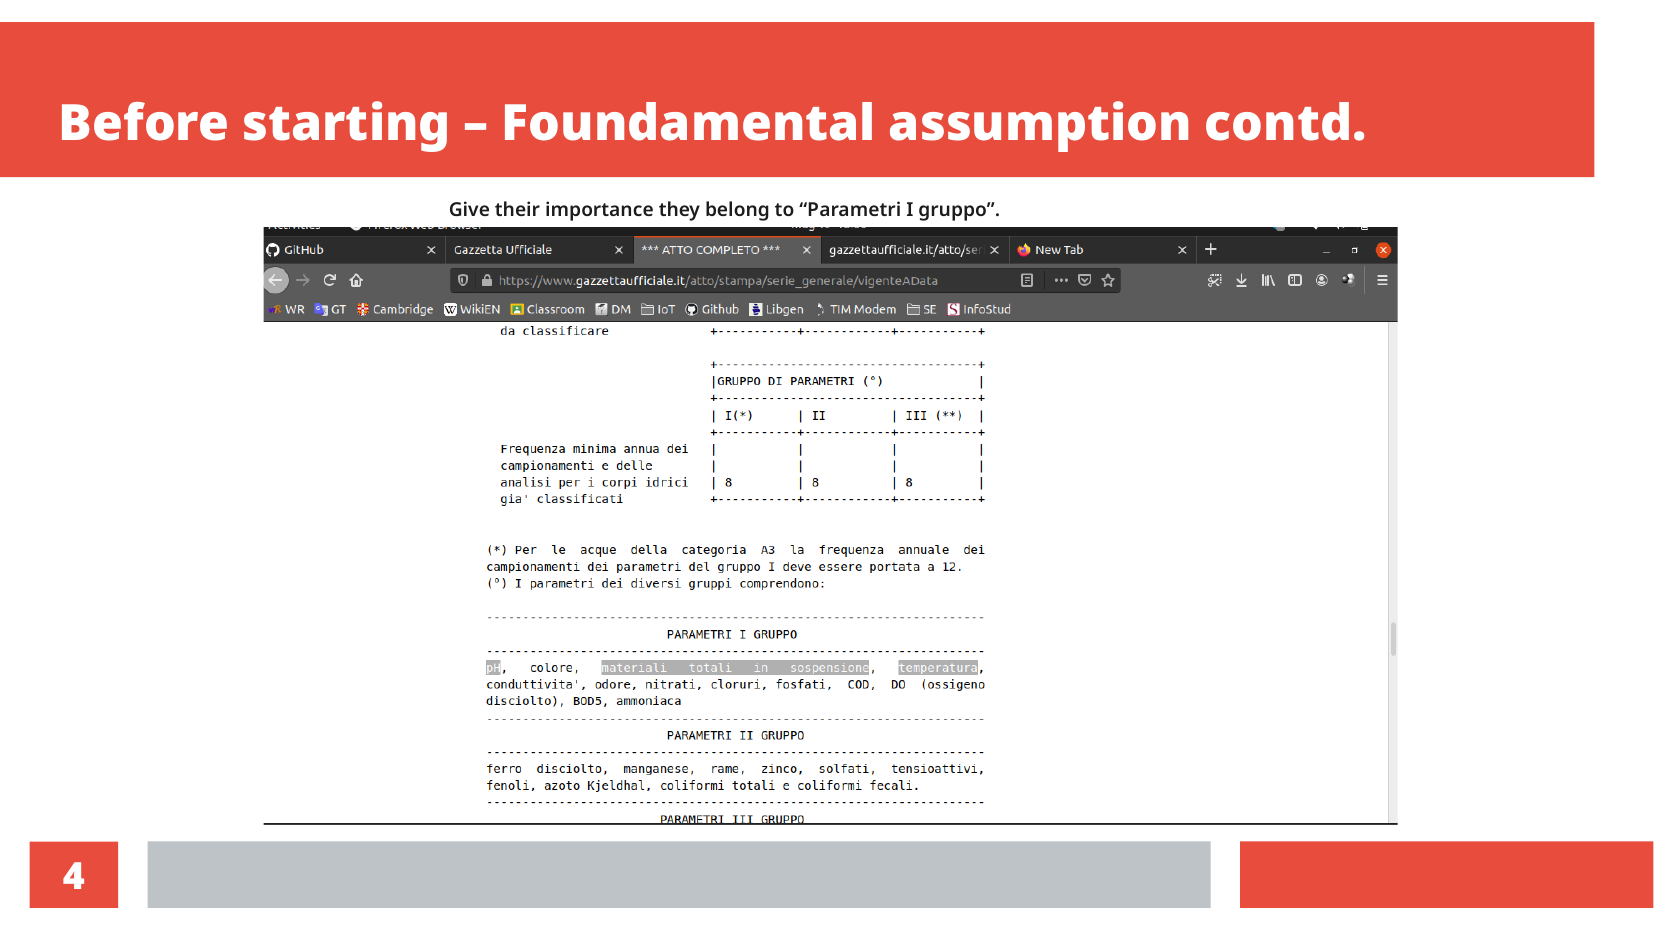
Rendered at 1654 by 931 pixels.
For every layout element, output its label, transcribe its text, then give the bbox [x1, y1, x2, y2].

picture [263, 227, 1398, 825]
list Give their importance they belong to “Parametri I gruppo”. [448, 196, 1230, 223]
title Before starting – Foundamental assumption contd. [59, 44, 1595, 156]
